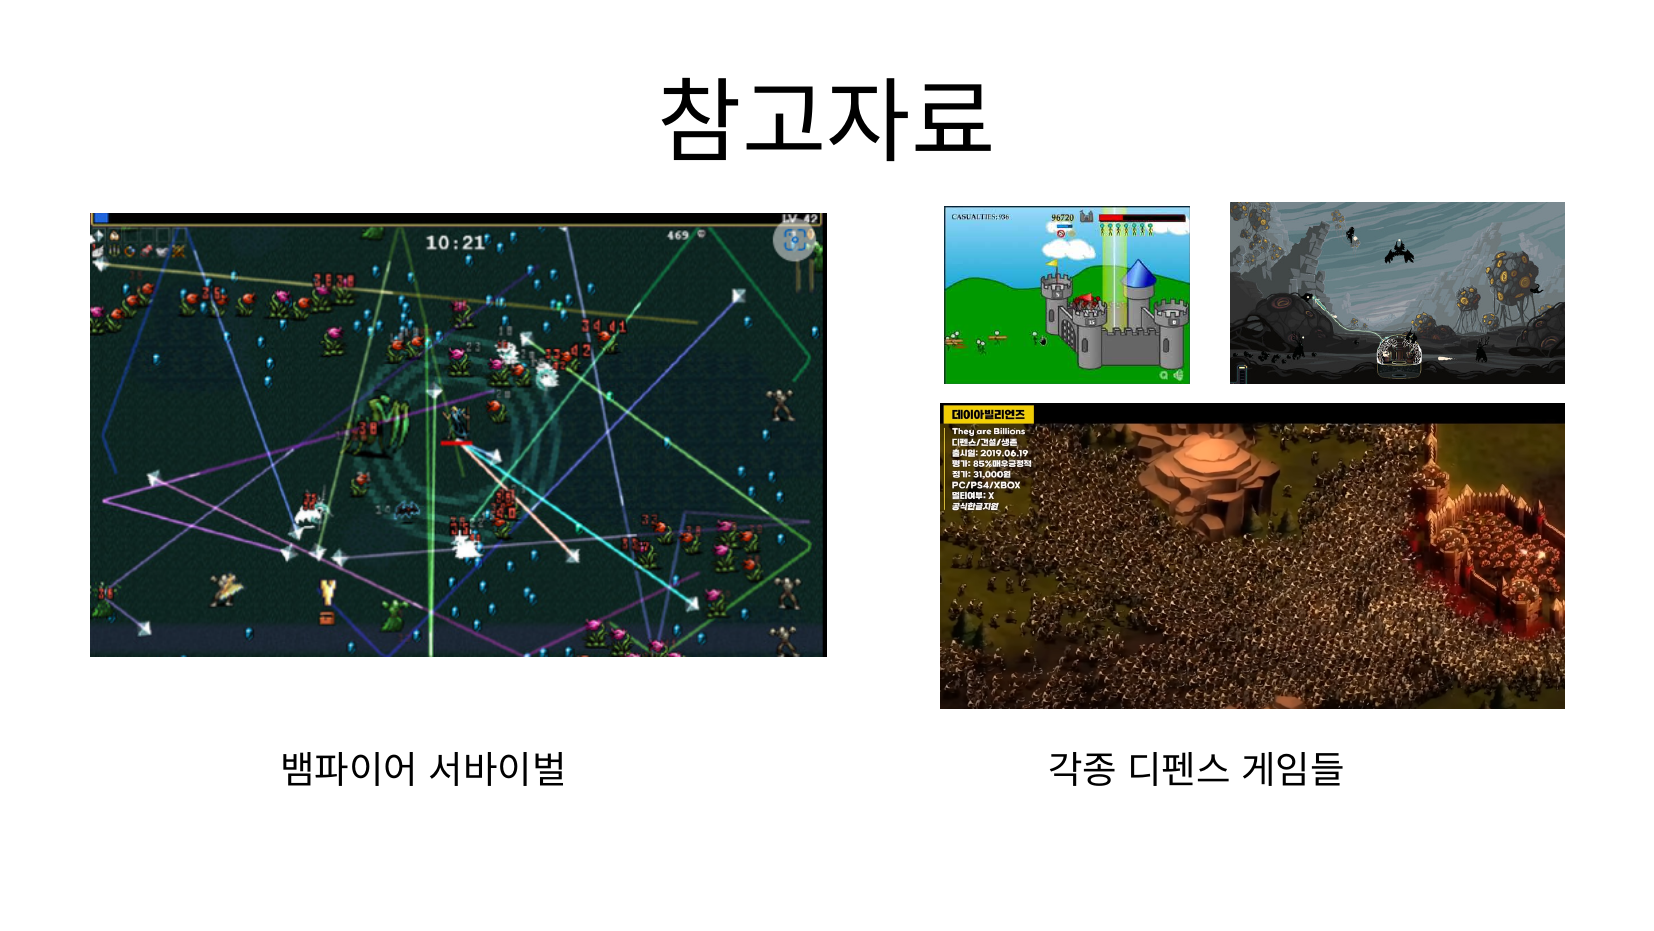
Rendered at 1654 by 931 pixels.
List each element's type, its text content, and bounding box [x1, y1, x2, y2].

text_box 각종 디펜스 게임들 [1033, 732, 1477, 798]
title 참고자료 [82, 37, 1571, 193]
picture [944, 206, 1190, 384]
text_box 뱀파이어 서바이벌 [265, 732, 621, 798]
picture [1230, 202, 1565, 384]
picture [940, 403, 1565, 709]
picture [90, 213, 827, 657]
